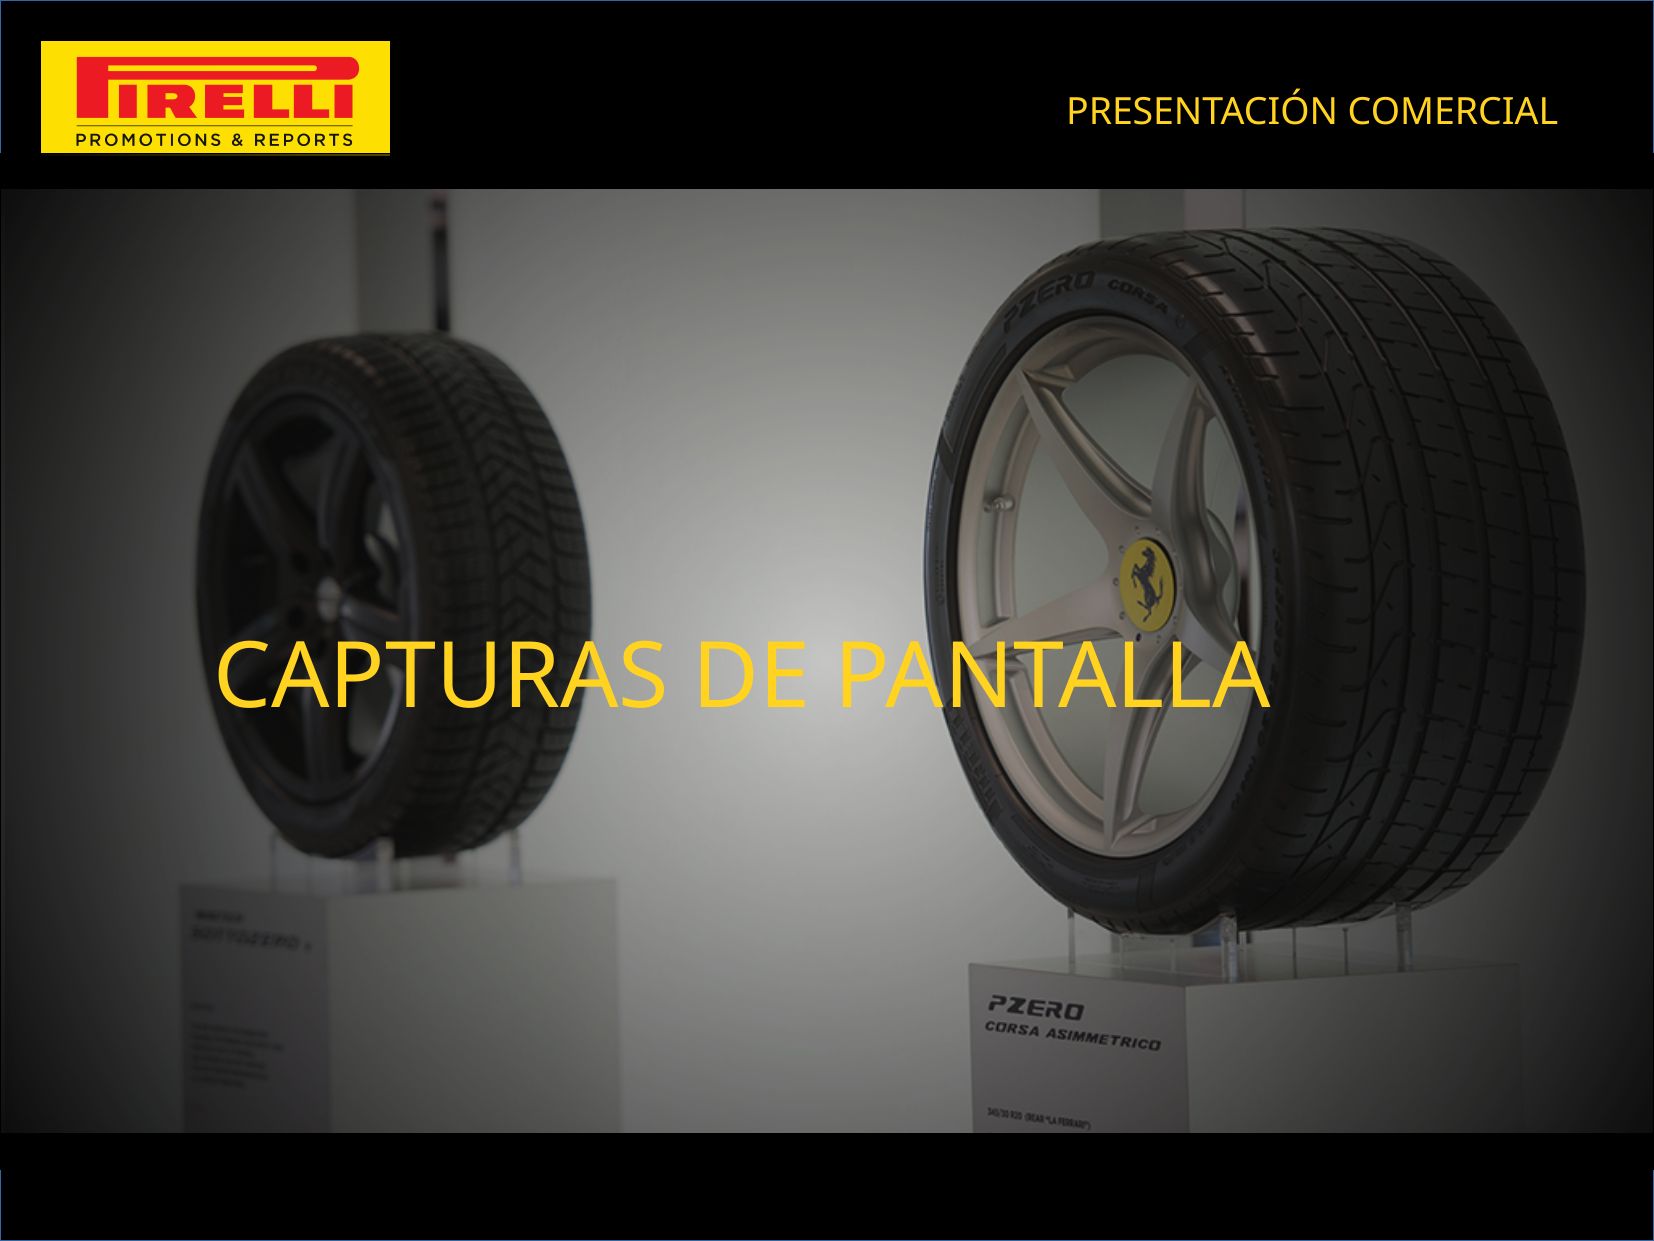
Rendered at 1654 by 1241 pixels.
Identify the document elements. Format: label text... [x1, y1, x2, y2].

text_box CAPTURAS DE PANTALLA [198, 602, 1453, 710]
text_box [0, 0, 1654, 1241]
text_box PRESENTACIÓN COMERCIAL [1051, 77, 1634, 130]
picture [41, 41, 390, 153]
